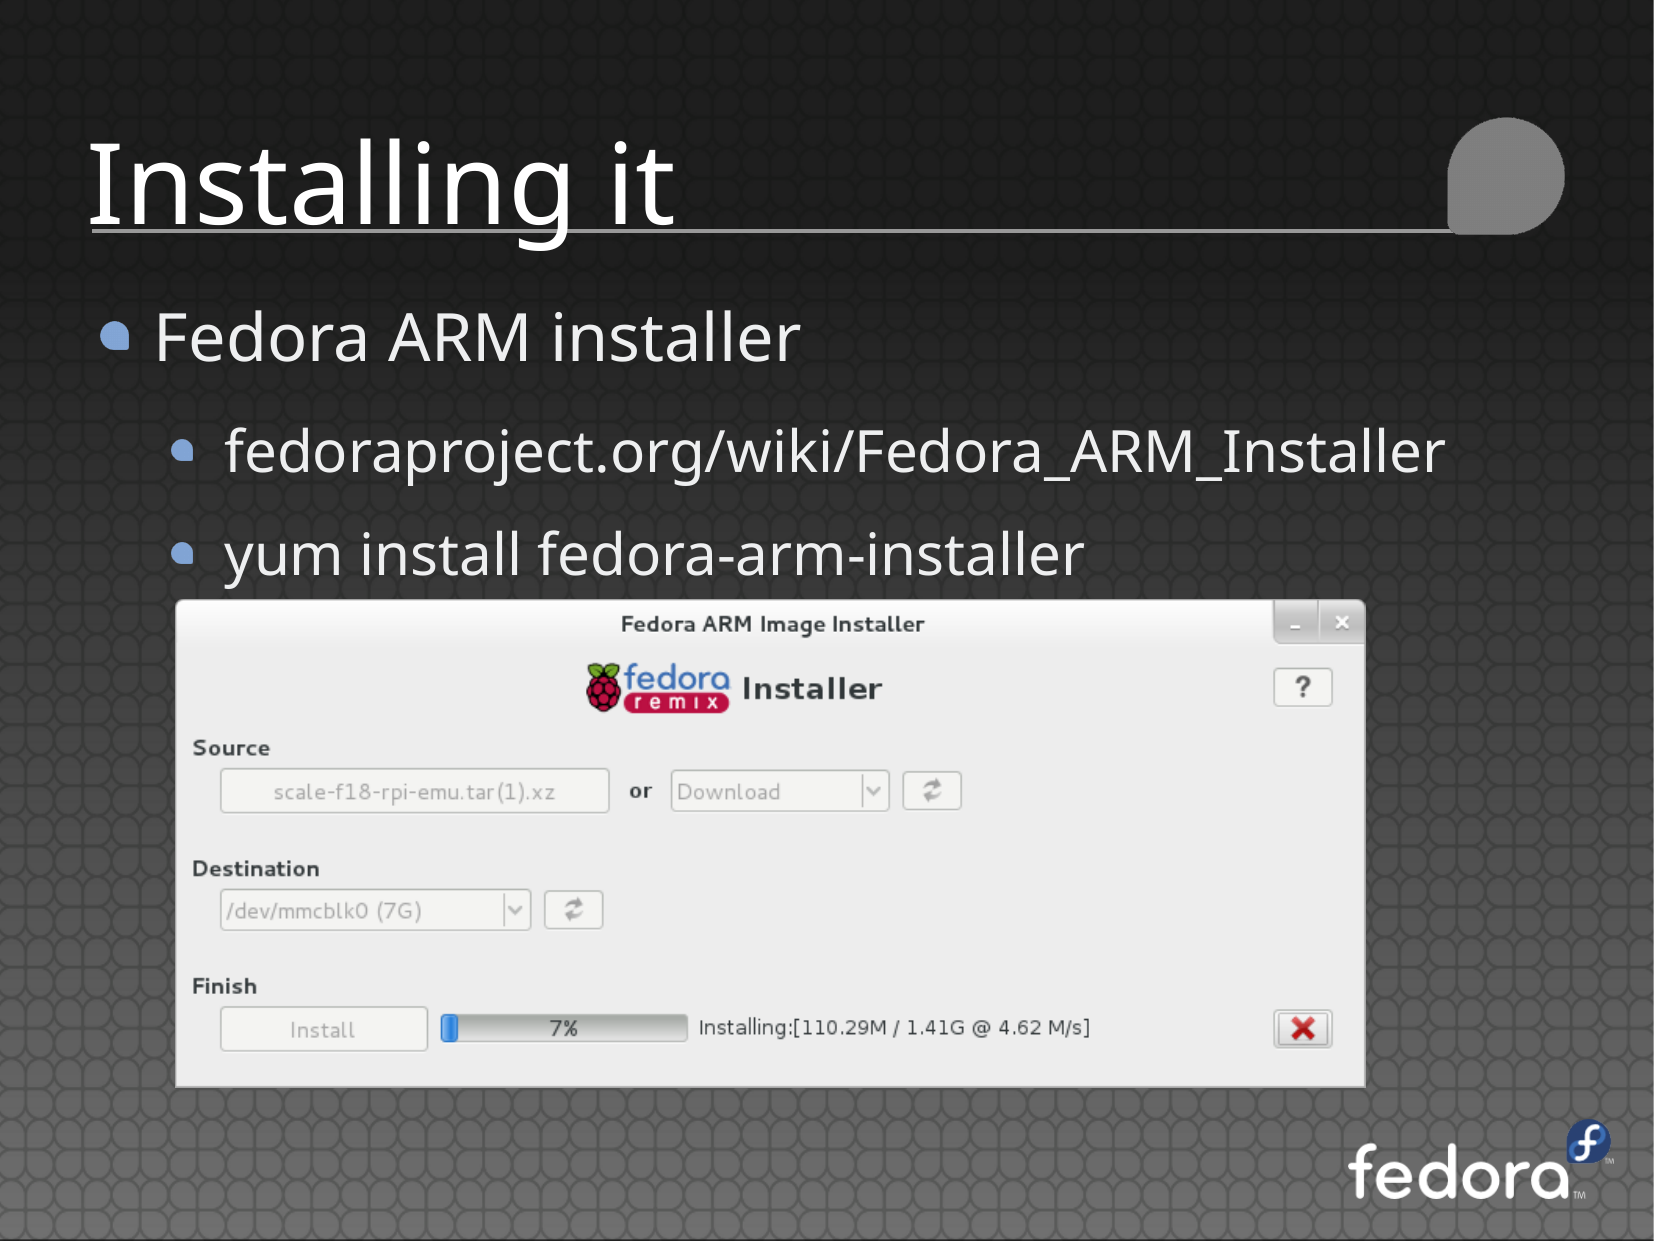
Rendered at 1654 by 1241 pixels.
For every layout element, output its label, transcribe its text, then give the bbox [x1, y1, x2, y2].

picture [0, 0, 1654, 1241]
list Fedora ARM installer fedoraproject.org/wiki/Fedora_ARM_Installer yum install fedora-arm-installer [82, 290, 1571, 1010]
title Installing it [86, 112, 1576, 249]
